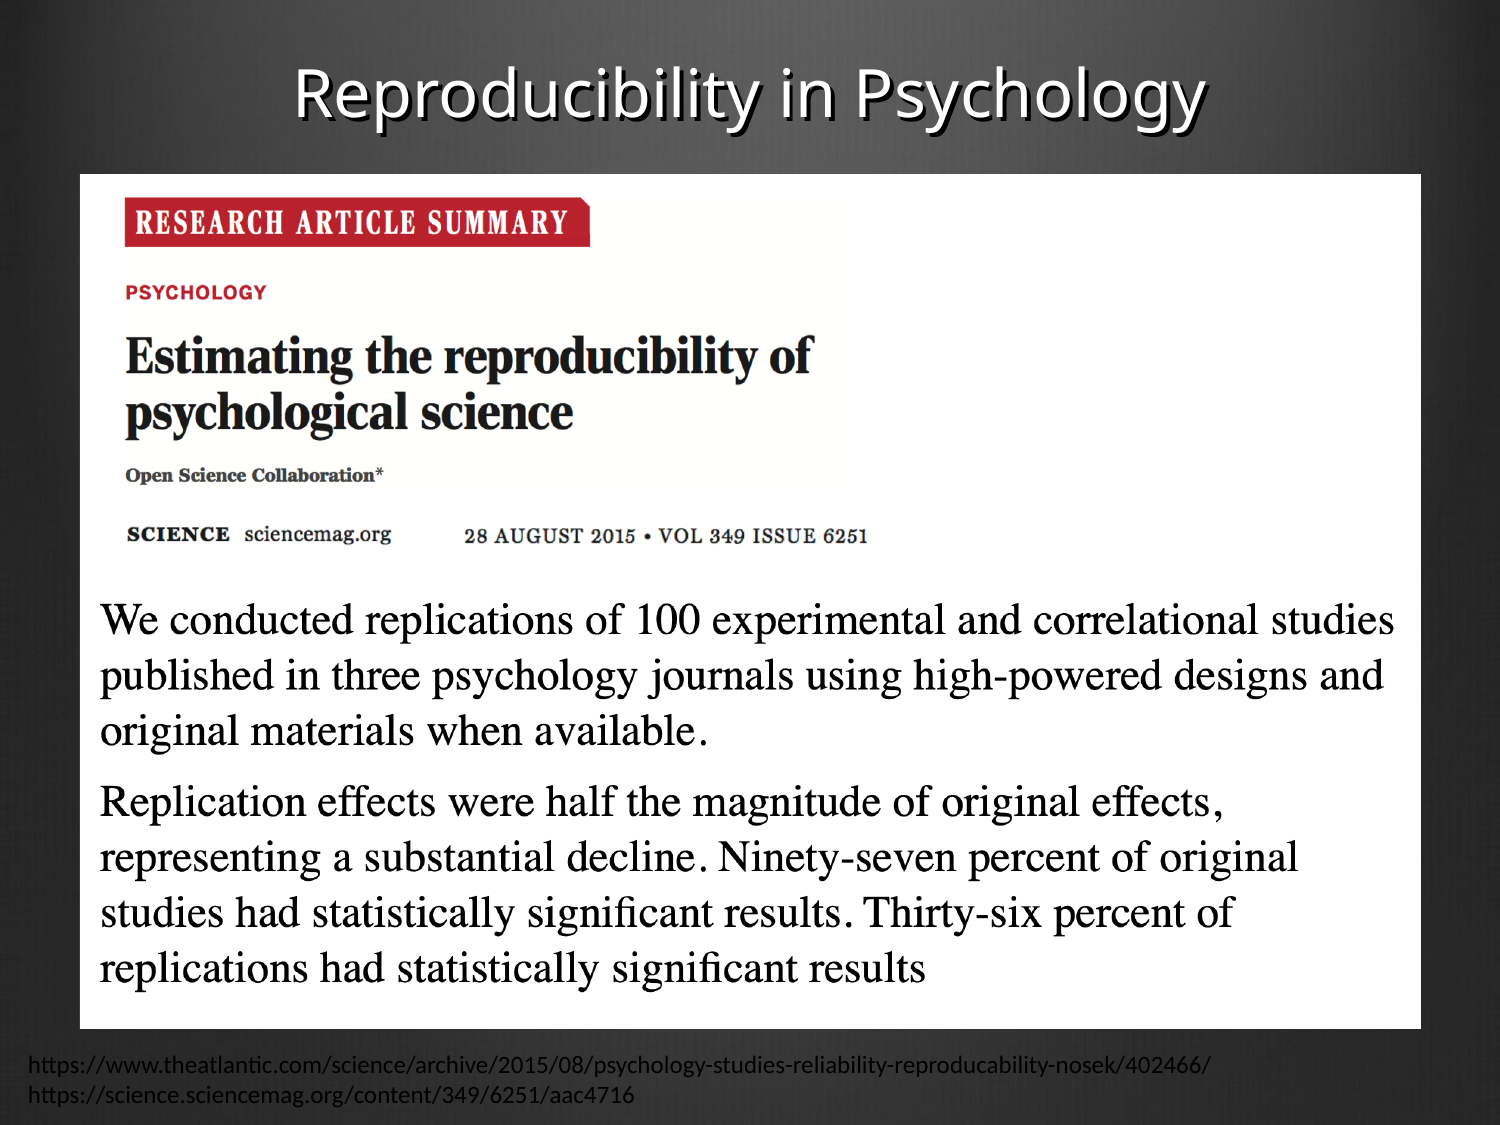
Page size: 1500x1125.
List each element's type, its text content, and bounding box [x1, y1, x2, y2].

title Reproducibility in Psychology [112, 19, 1388, 163]
picture [79, 174, 1421, 1029]
text_box https://www.theatlantic.com/science/archive/2015/08/psychology-studies-reliability-reproducability-nosek/402466/ https://science.sciencemag.org/content/349/6251/aac4716 [13, 1041, 1445, 1125]
